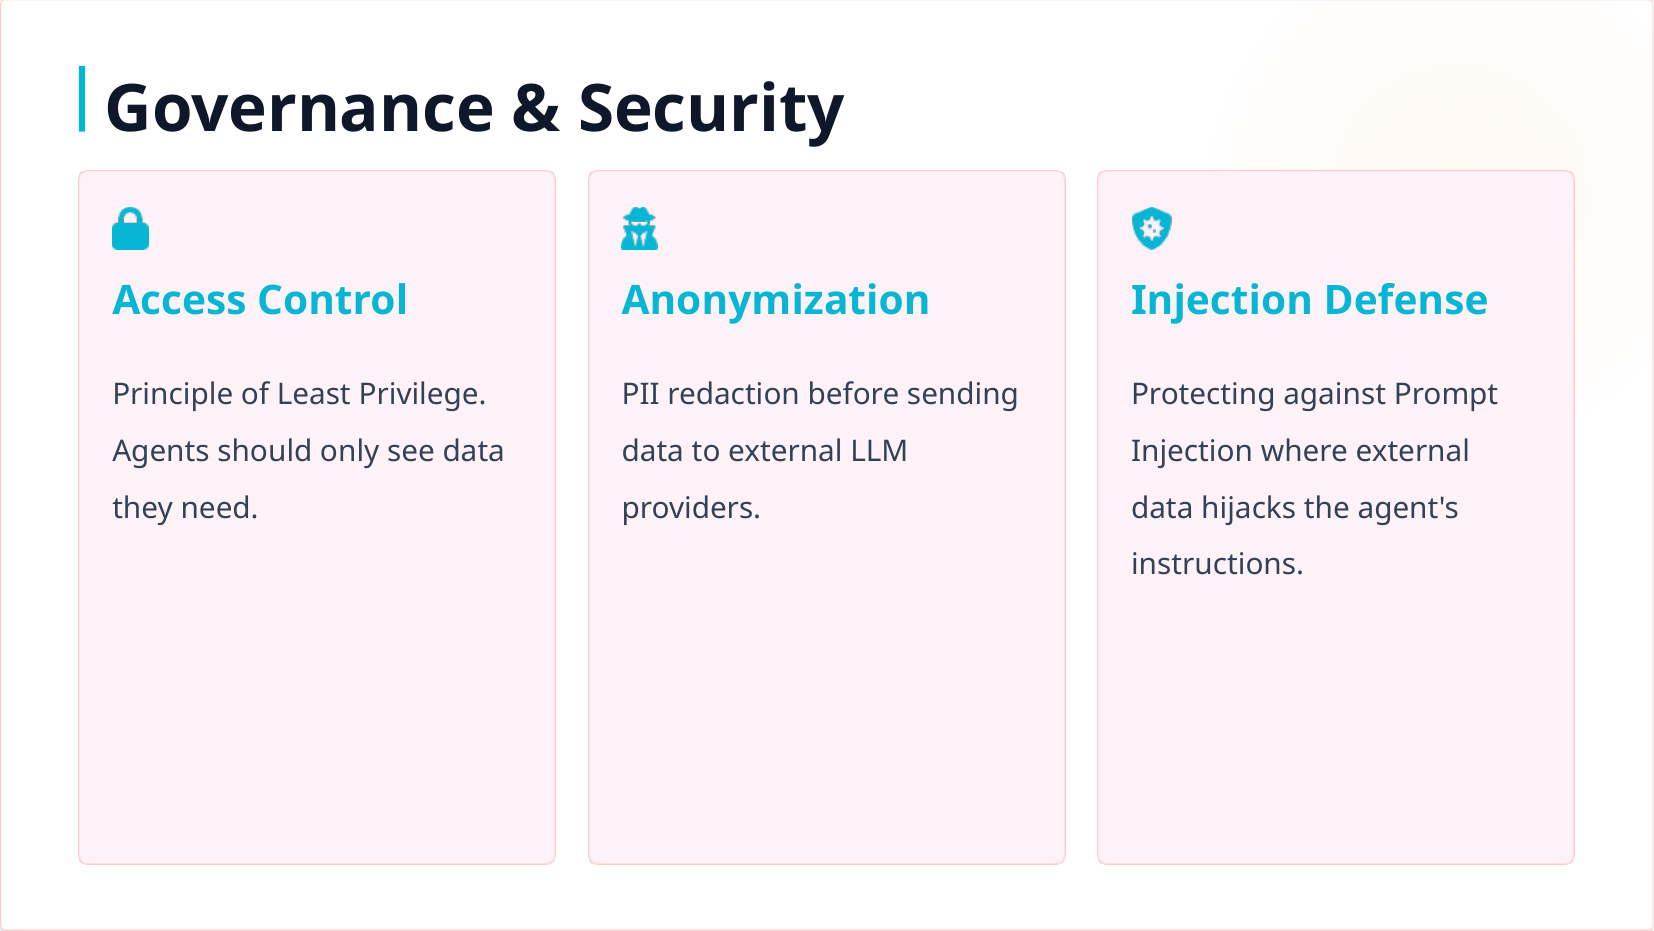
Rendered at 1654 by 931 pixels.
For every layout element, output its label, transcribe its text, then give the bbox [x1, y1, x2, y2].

text_box PII redaction before sending data to external LLM providers. [621, 353, 1032, 525]
text_box Anonymization [621, 273, 1053, 323]
text_box [78, 65, 86, 132]
text_box Governance & Security [104, 65, 1649, 145]
text_box Injection Defense [1131, 273, 1562, 323]
text_box Access Control [112, 273, 543, 323]
picture [0, 0, 1654, 931]
text_box Principle of Least Privilege. Agents should only see data they need. [112, 353, 523, 525]
text_box Protecting against Prompt Injection where external data hijacks the agent's instructions. [1131, 353, 1541, 581]
